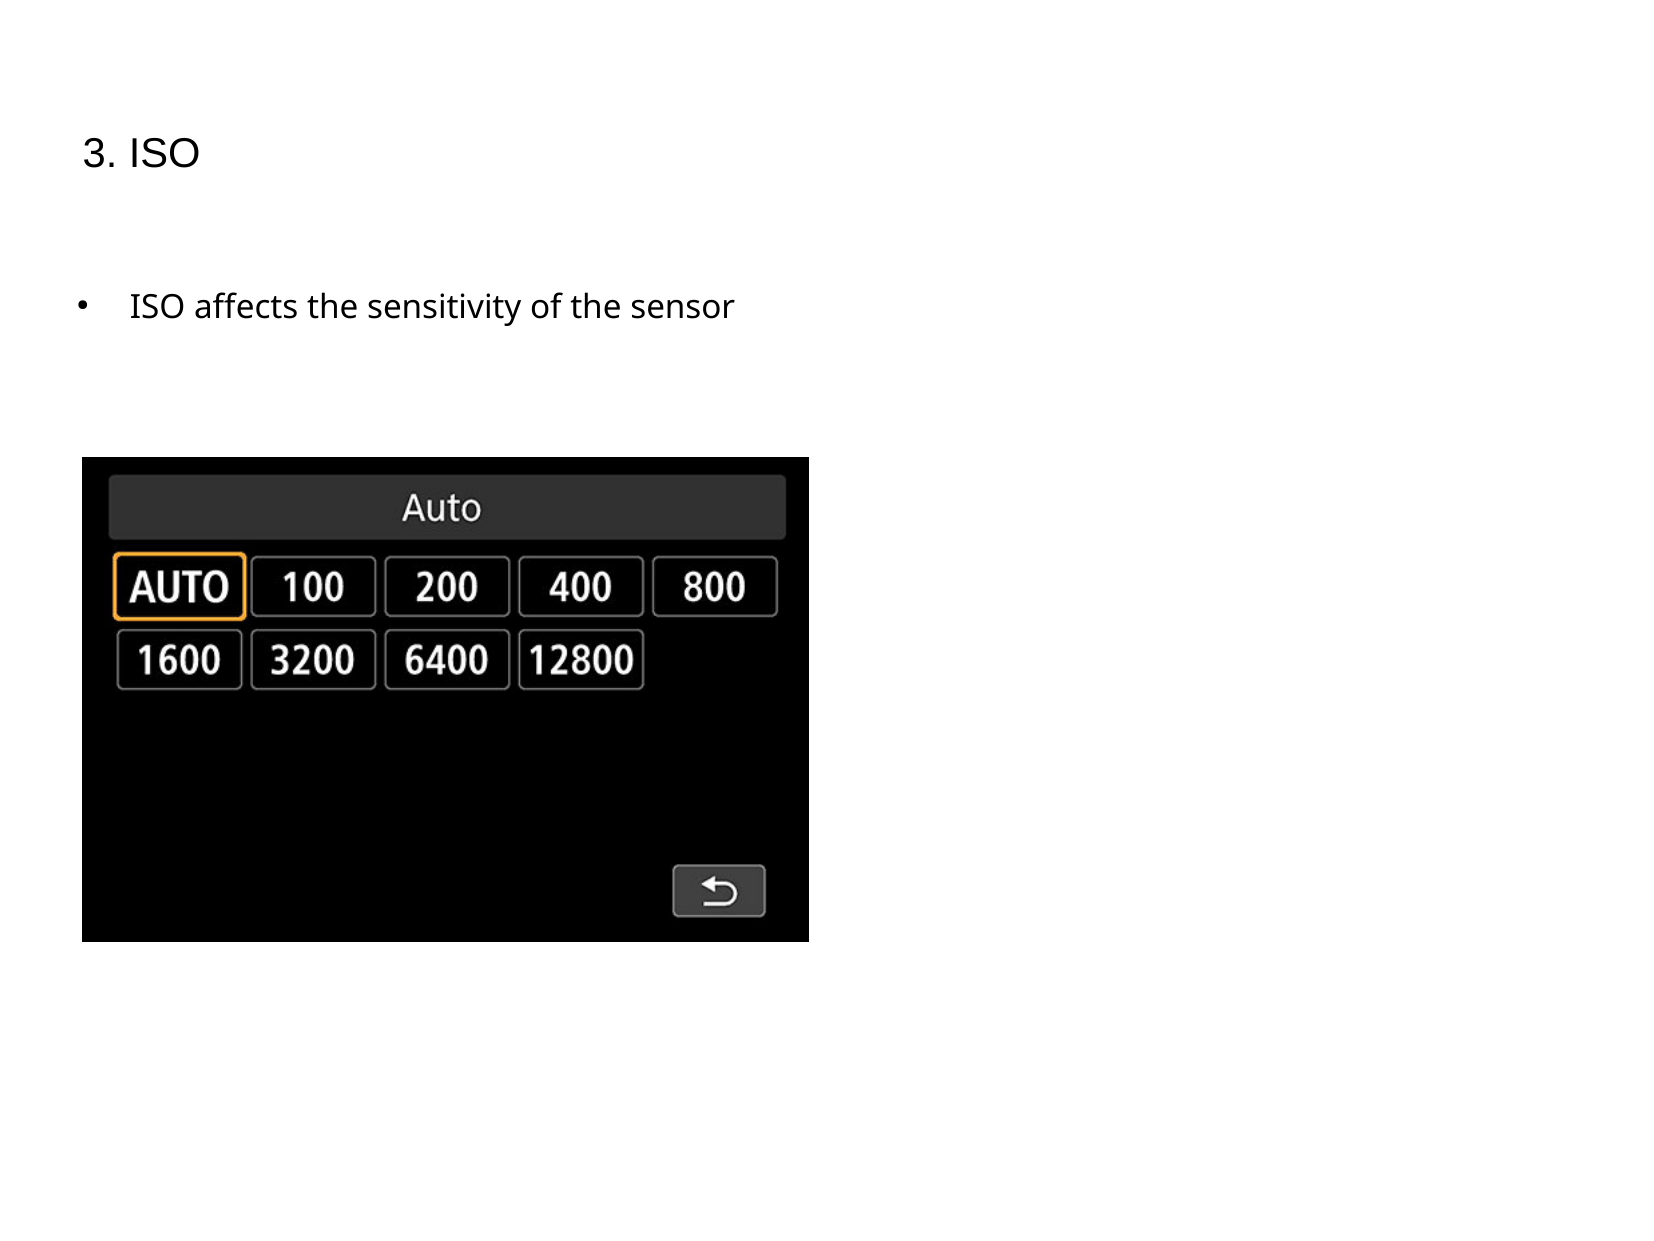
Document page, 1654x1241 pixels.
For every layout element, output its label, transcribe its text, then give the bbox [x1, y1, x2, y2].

list ISO affects the sensitivity of the sensor [59, 283, 786, 768]
title 3. ISO [82, 49, 1571, 257]
picture [82, 457, 809, 942]
